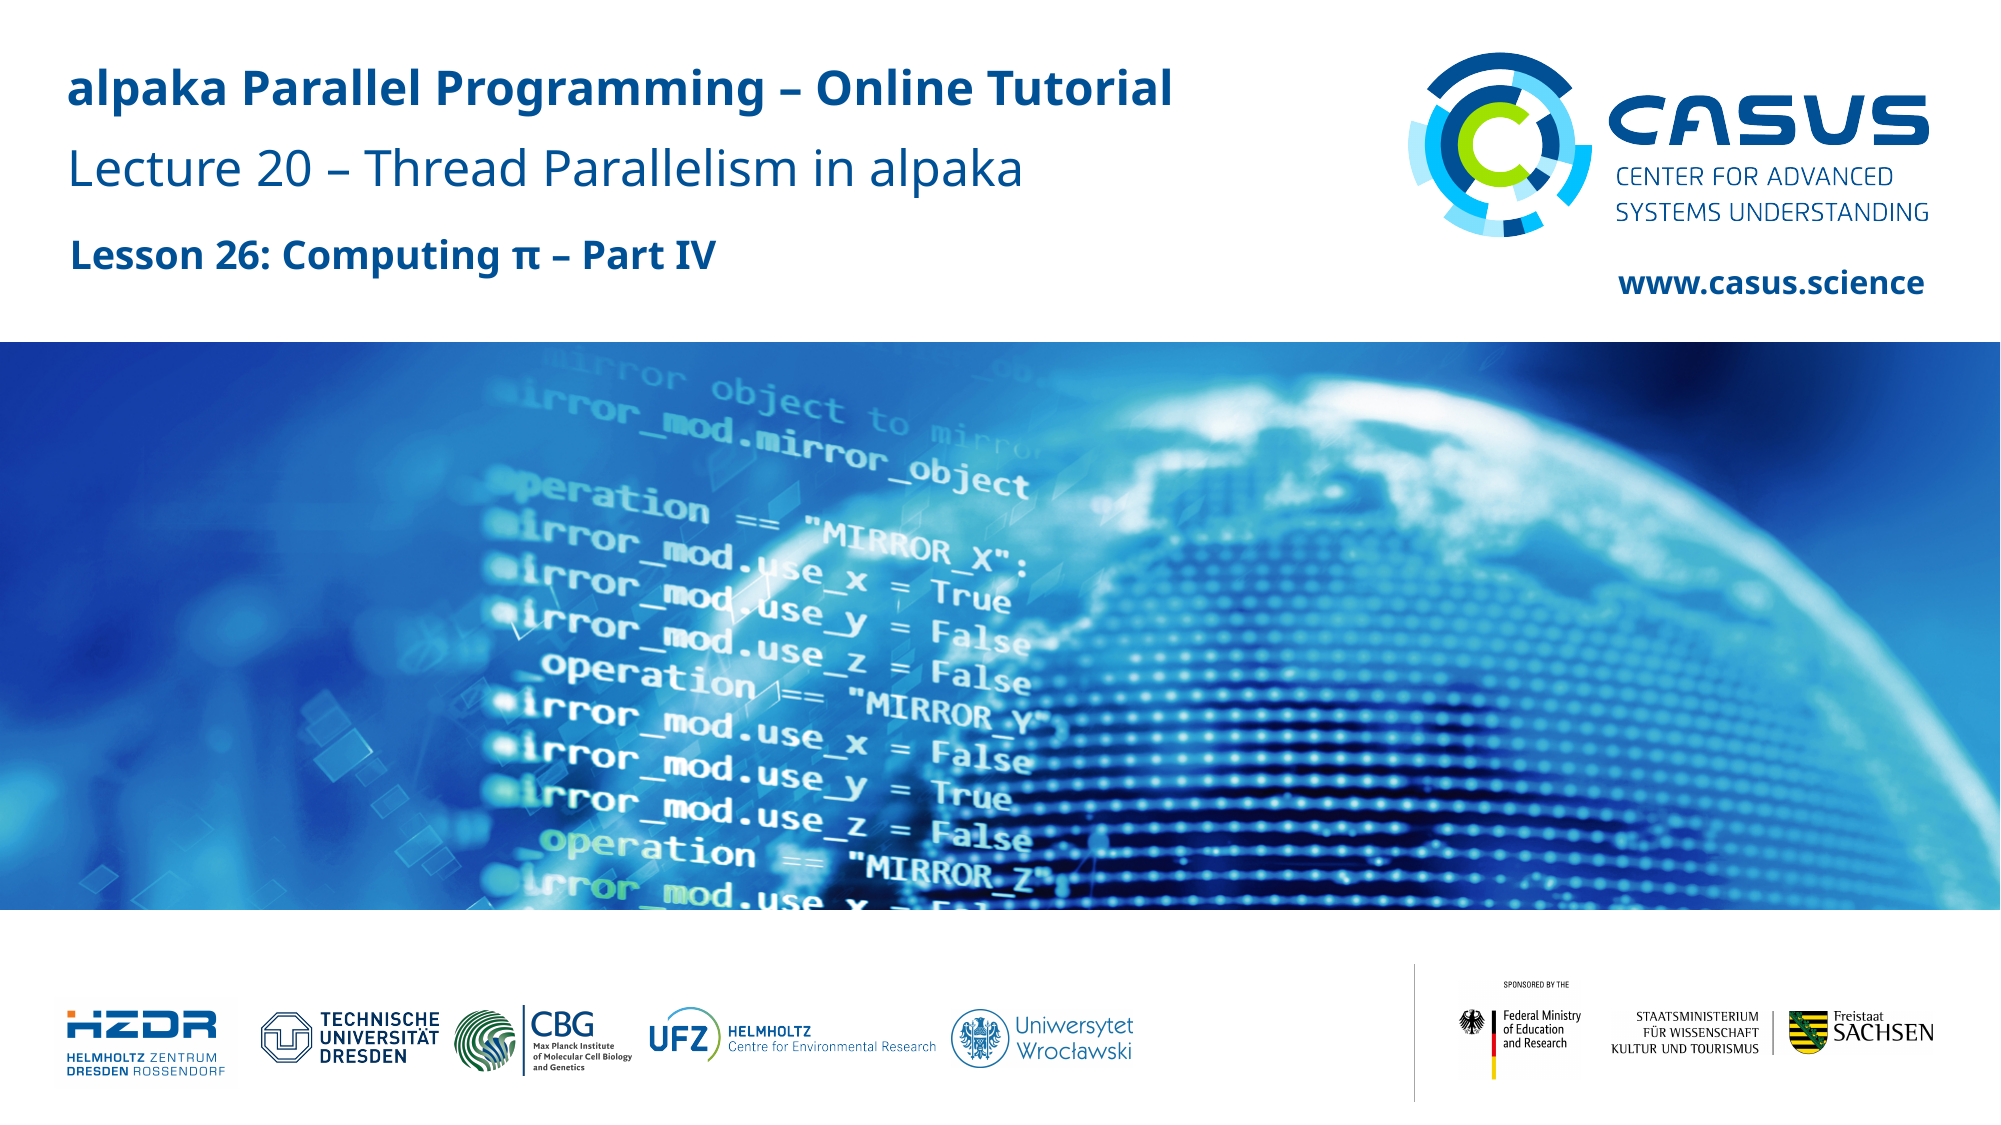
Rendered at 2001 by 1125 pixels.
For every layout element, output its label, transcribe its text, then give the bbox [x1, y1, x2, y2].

picture [0, 342, 2001, 910]
picture [1408, 52, 1929, 238]
text_box Lesson 26: Computing π – Part IV [54, 219, 1377, 289]
picture [1458, 980, 1581, 1080]
picture [261, 1012, 439, 1063]
picture [454, 982, 1133, 1084]
picture [54, 997, 238, 1089]
title alpaka Parallel Programming – Online Tutorial [66, 53, 1389, 122]
subtitle Lecture 20 – Thread Parallelism in alpaka [67, 132, 1390, 202]
picture [1611, 1011, 1933, 1055]
